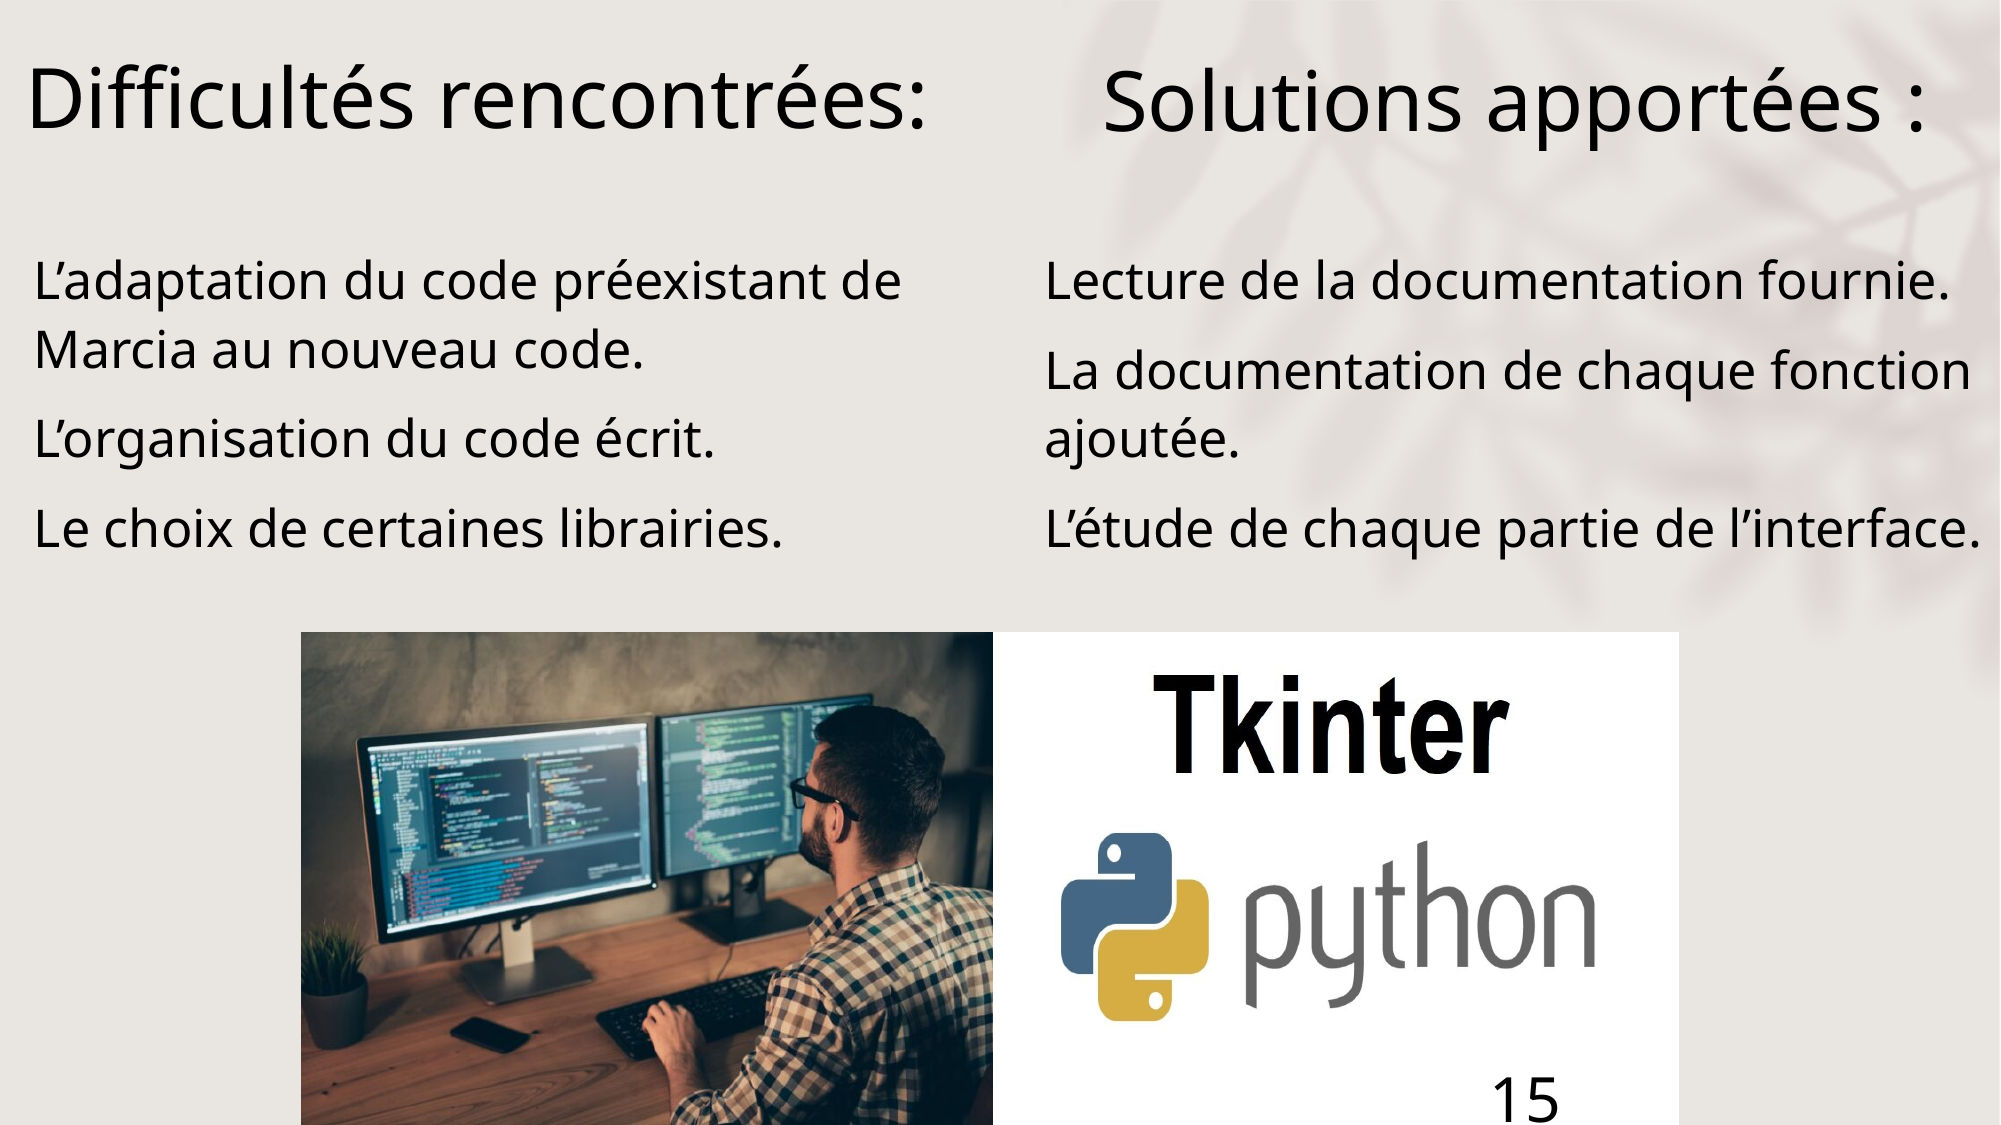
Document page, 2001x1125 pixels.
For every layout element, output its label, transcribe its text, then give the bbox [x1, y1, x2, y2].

title Difficultés rencontrées: [0, 2, 956, 153]
text_box L’adaptation du code préexistant de Marcia au nouveau code. L’organisation du code écrit. Le choix de certaines librairies. [18, 234, 956, 727]
text_box [1474, 1052, 1925, 1113]
picture [301, 632, 1679, 1125]
text_box Lecture de la documentation fournie. La documentation de chaque fonction ajoutée. L’étude de chaque partie de l’interface. [1029, 234, 2000, 821]
text_box Solutions apportées : [1037, 5, 1994, 156]
